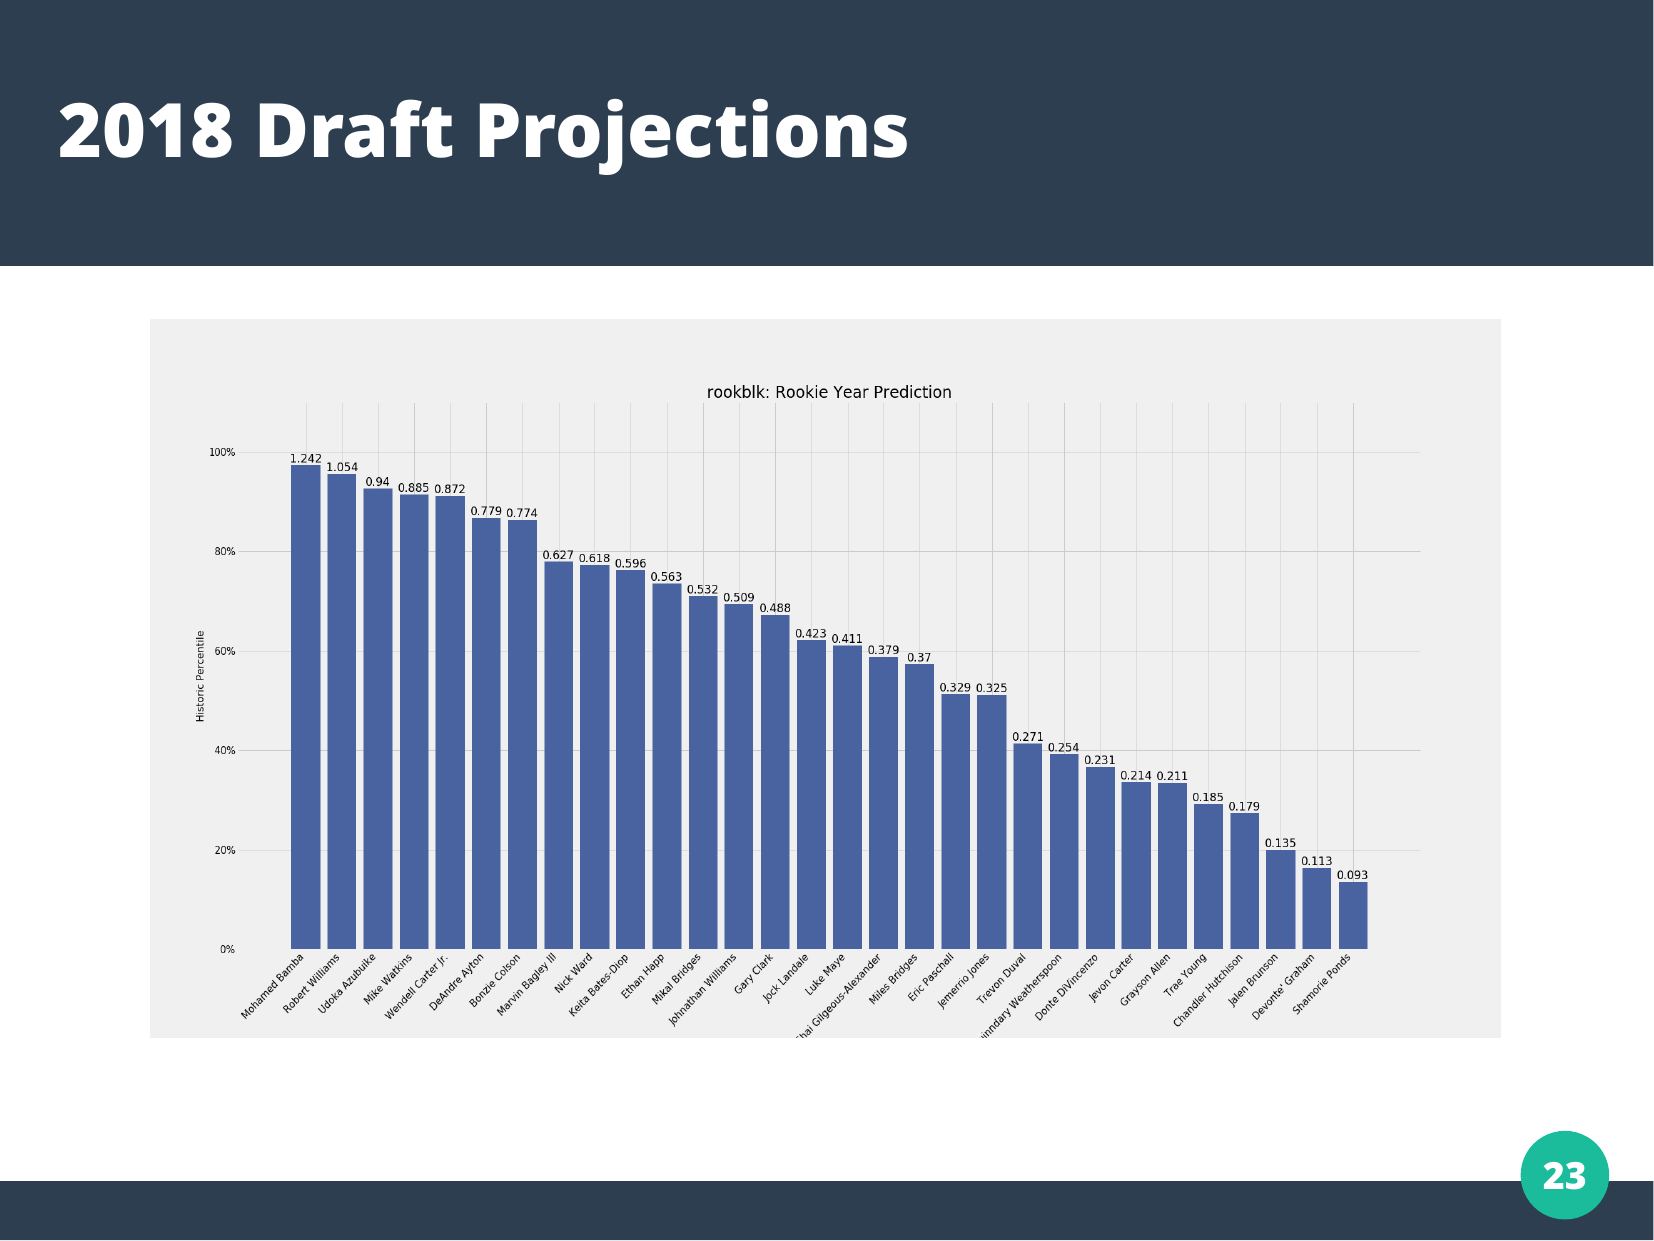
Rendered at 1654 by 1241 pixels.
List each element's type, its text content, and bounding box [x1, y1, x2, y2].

title 2018 Draft Projections [58, 49, 1595, 207]
picture [150, 319, 1501, 1039]
